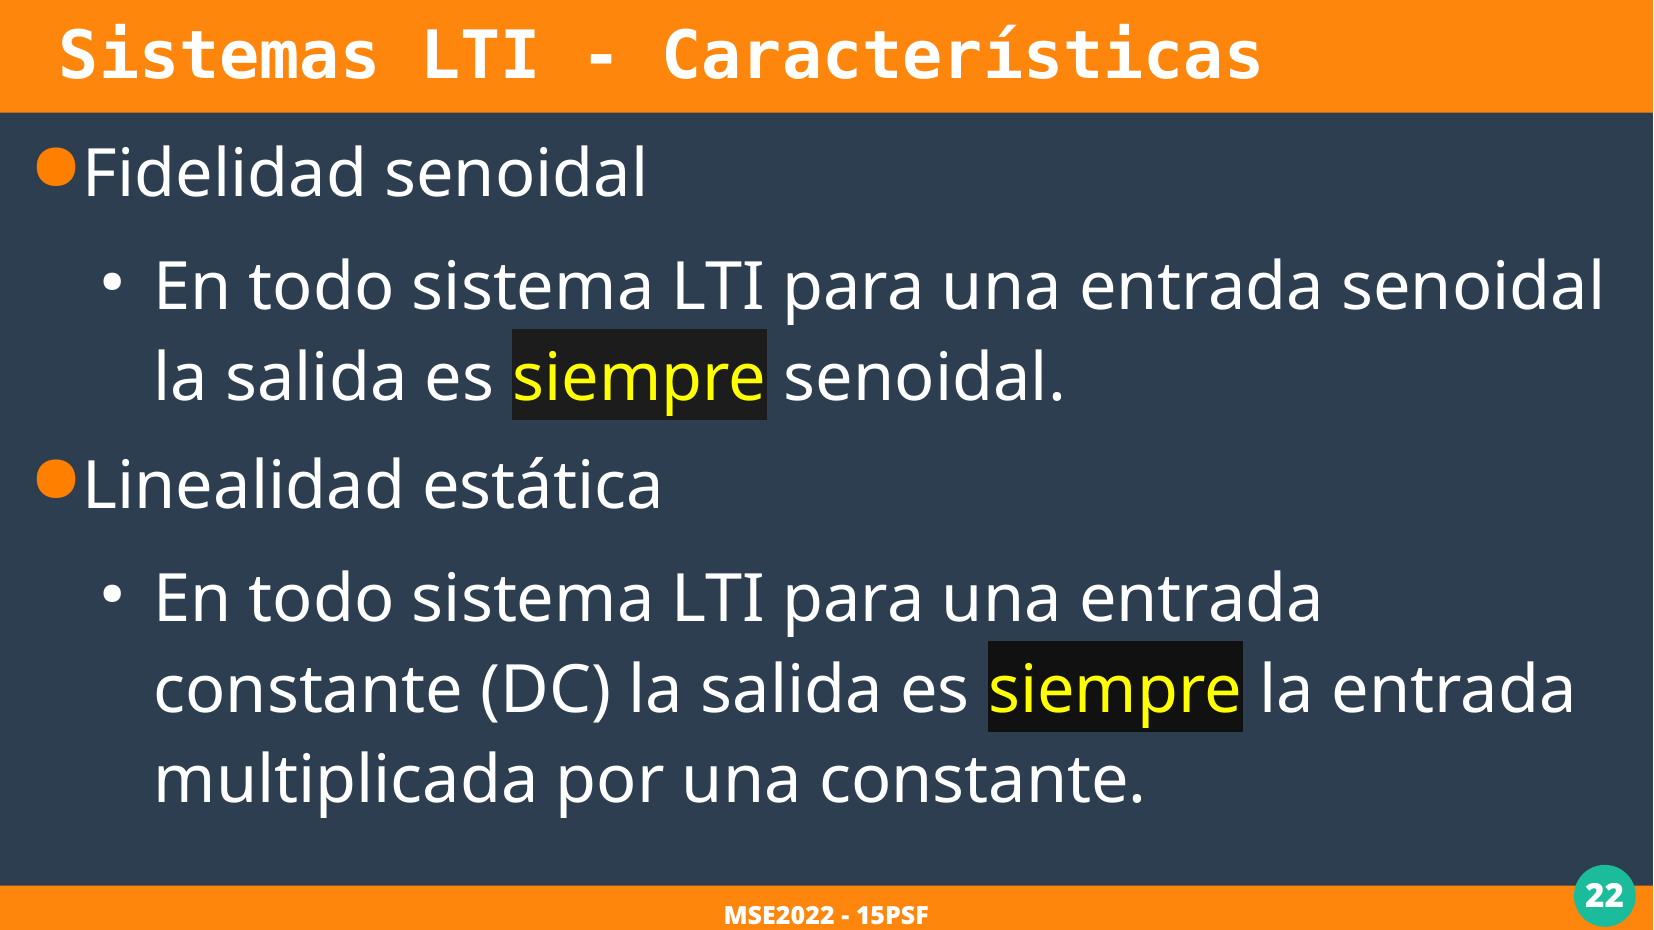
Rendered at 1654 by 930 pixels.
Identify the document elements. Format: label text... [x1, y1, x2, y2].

title Sistemas LTI - Características [58, 16, 1594, 125]
list Fidelidad senoidal En todo sistema LTI para una entrada senoidal la salida es siempre senoidal. Linealidad estática En todo sistema LTI para una entrada constante (DC) la salida es siempre la entrada multiplicada por una constante. [11, 125, 1641, 863]
